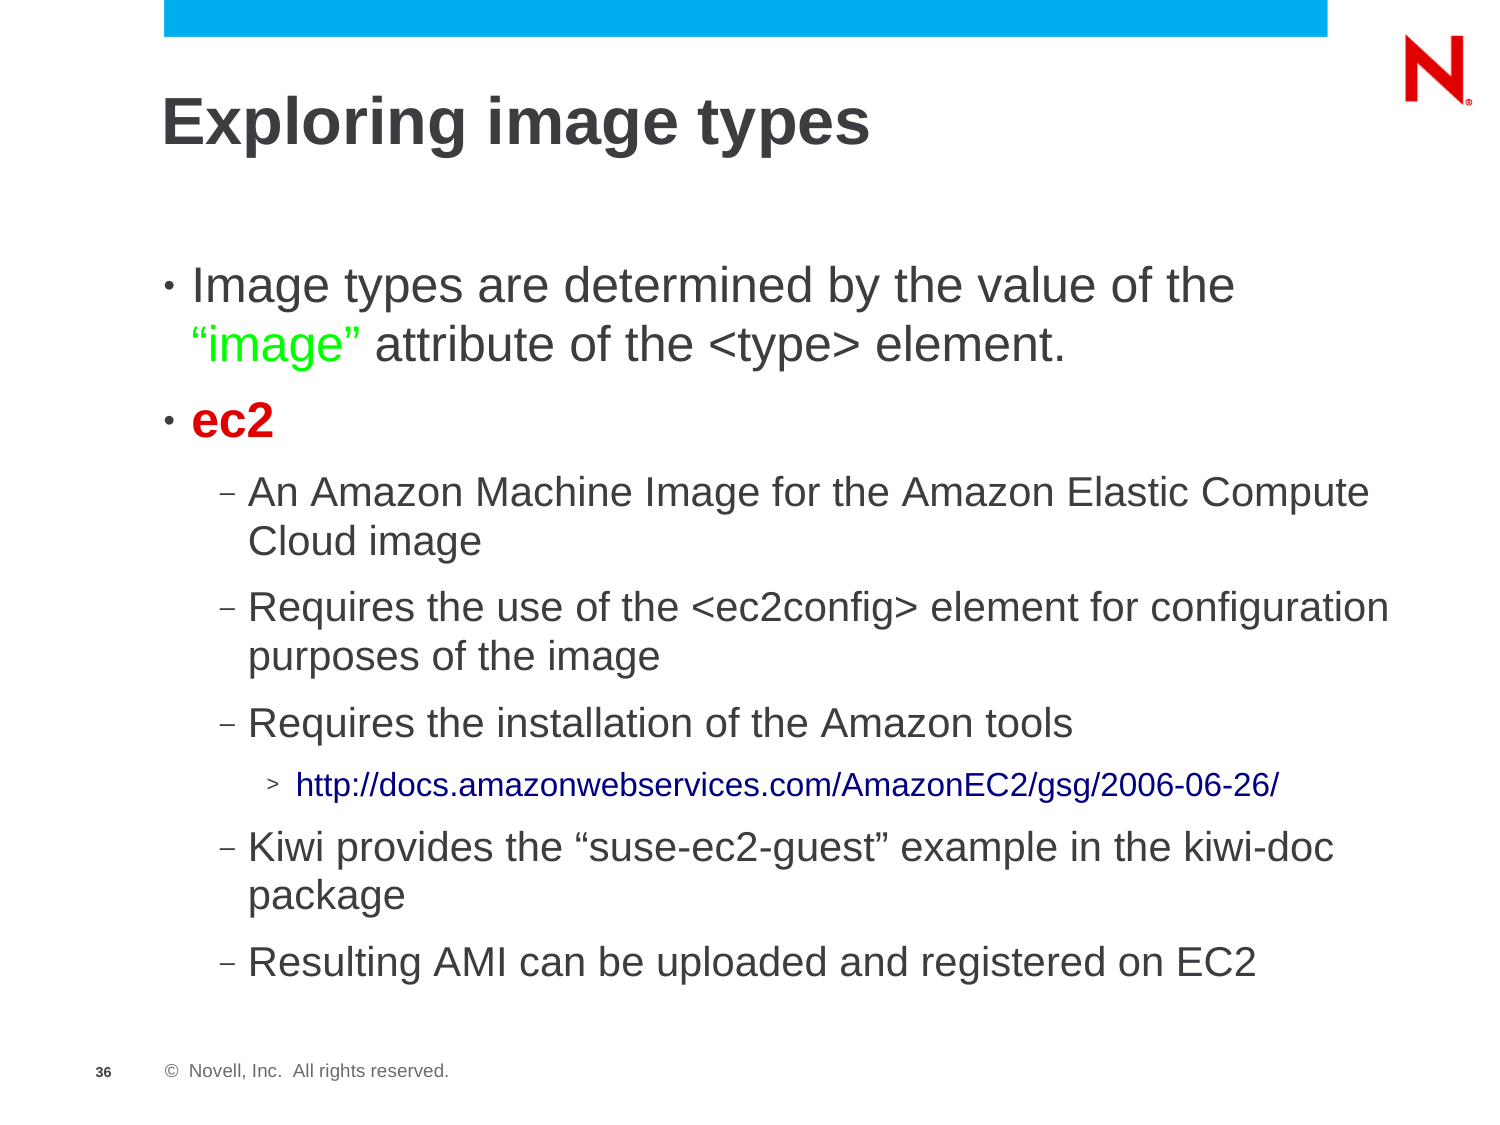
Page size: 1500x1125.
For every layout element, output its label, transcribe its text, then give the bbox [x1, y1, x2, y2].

picture [1403, 32, 1473, 107]
list Image types are determined by the value of the “image” attribute of the <type> element. ec2 An Amazon Machine Image for the Amazon Elastic Compute Cloud image Requires the use of the <ec2config> element for configuration purposes of the image Requires the installation of the Amazon tools http://docs.amazonwebservices.com/AmazonEC2/gsg/2006-06-26/ Kiwi provides the “suse-ec2-guest” example in the kiwi-doc package Resulting AMI can be uploaded and registered on EC2 [163, 254, 1404, 986]
title Exploring image types [161, 41, 1383, 205]
